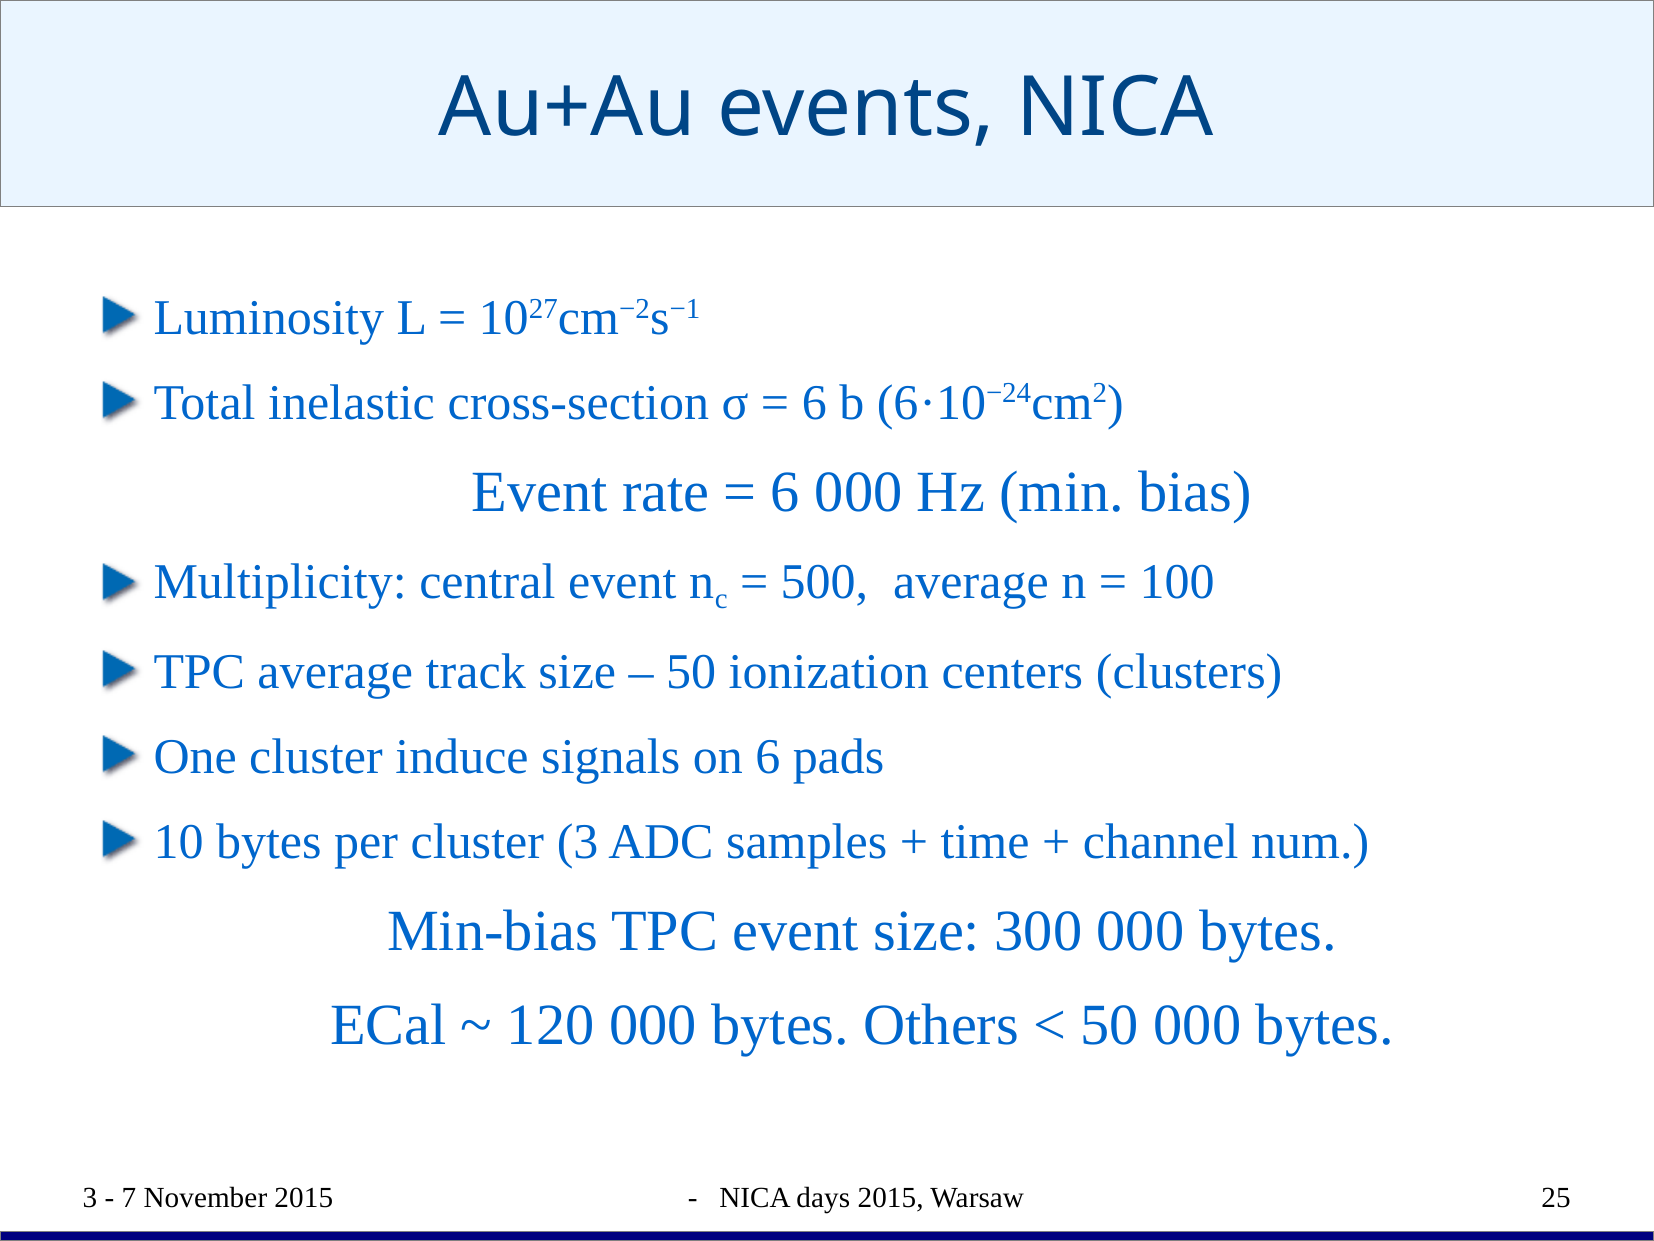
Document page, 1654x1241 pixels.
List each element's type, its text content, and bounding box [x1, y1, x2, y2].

list Luminosity L = 1027cm−2s−1 Total inelastic cross-section σ = 6 b (6·10−24cm2) Event rate = 6 000 Hz (min. bias) Multiplicity: central event nc = 500, average n = 100 TPC average track size – 50 ionization centers (clusters) One cluster induce signals on 6 pads 10 bytes per cluster (3 ADC samples + time + channel num.) Min-bias TPC event size: 300 000 bytes. ECal ~ 120 000 bytes. Others < 50 000 bytes. [82, 290, 1571, 1109]
title Au+Au events, NICA [82, 29, 1571, 178]
